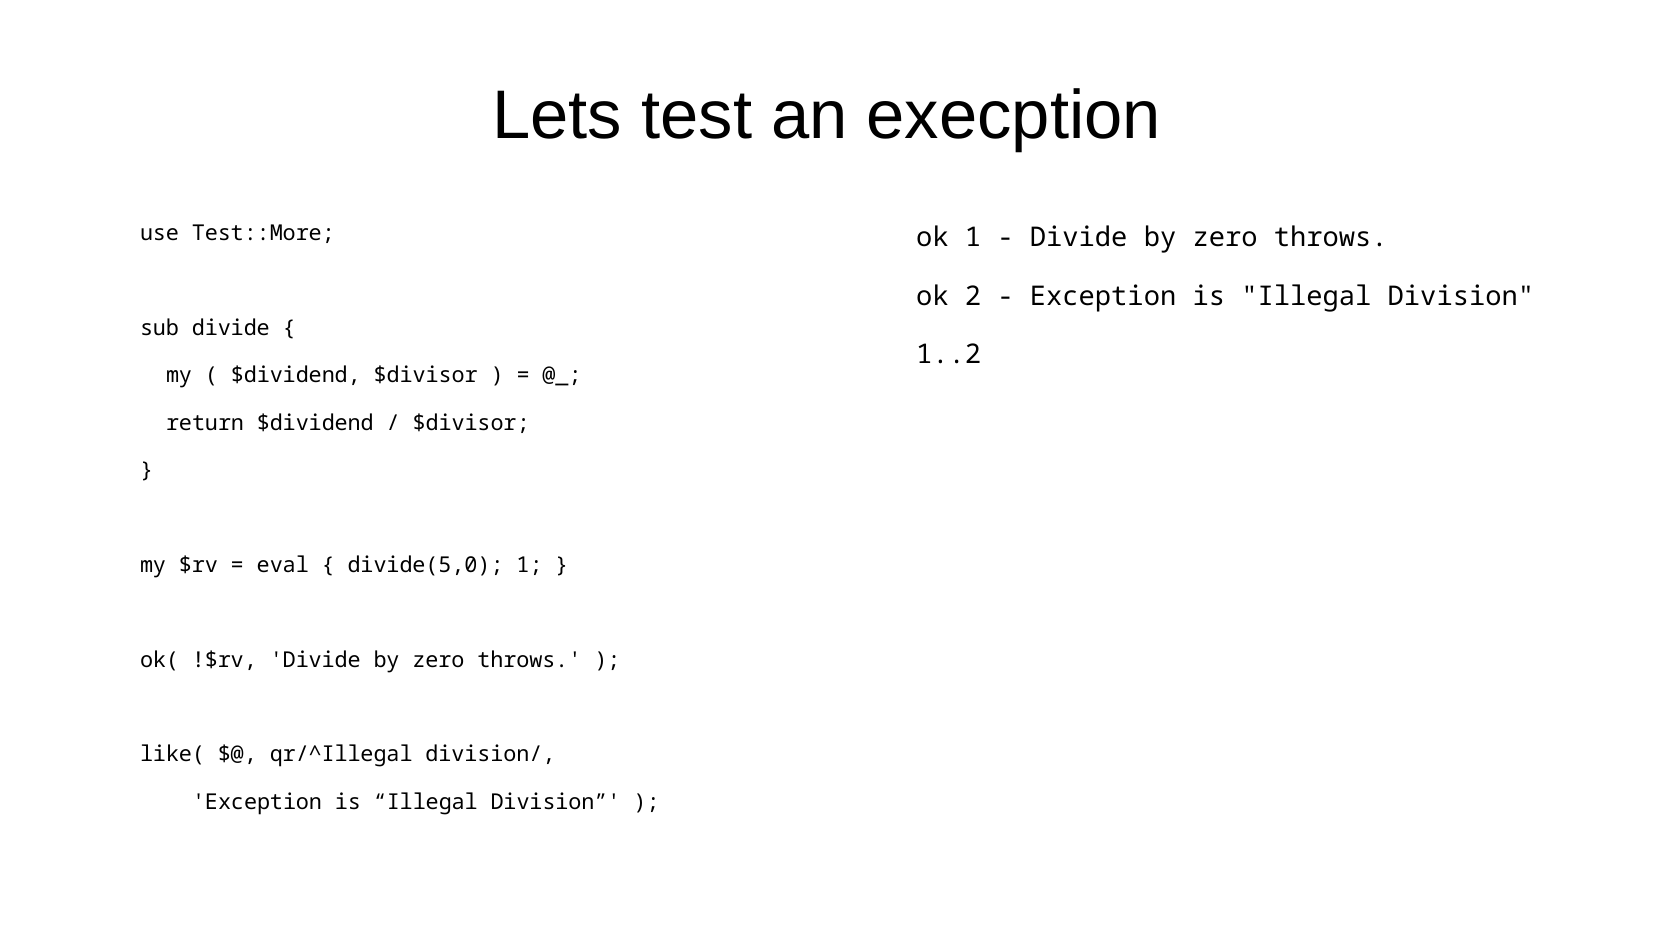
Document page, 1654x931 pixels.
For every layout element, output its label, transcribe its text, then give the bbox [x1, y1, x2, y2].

list use Test::More; sub divide { my ( $dividend, $divisor ) = @_; return $dividend / $divisor; } my $rv = eval { divide(5,0); 1; } ok( !$rv, 'Divide by zero throws.' ); like( $@, qr/^Illegal division/, 'Exception is “Illegal Division”' ); [82, 217, 809, 822]
title Lets test an execption [82, 37, 1571, 193]
list ok 1 - Divide by zero throws. ok 2 - Exception is "Illegal Division" 1..2 [845, 217, 1572, 758]
